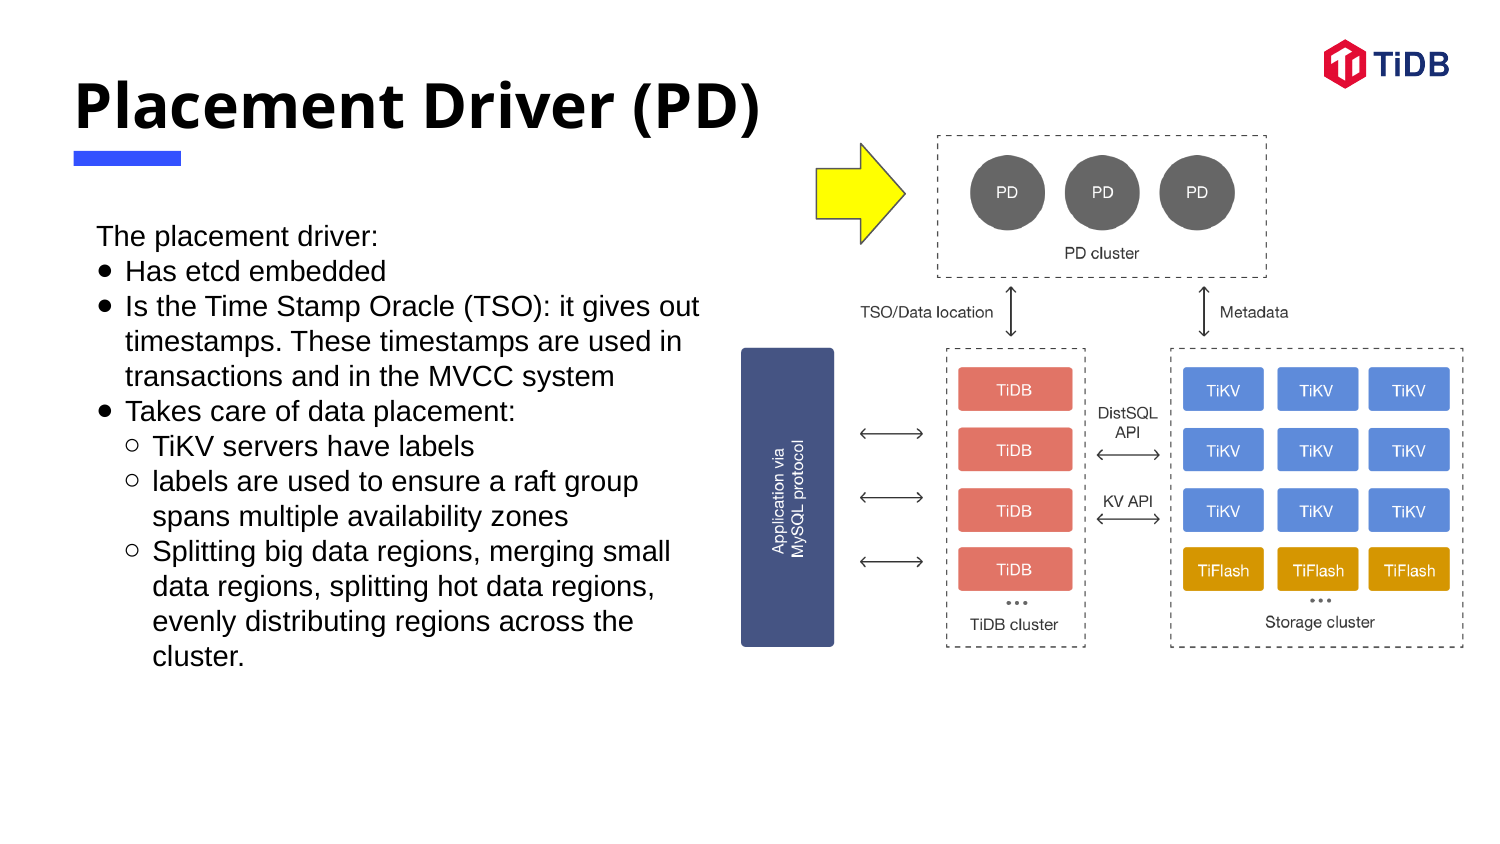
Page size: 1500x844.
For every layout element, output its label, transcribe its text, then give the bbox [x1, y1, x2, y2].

text_box Placement Driver (PD) [58, 50, 1152, 144]
picture [1324, 39, 1449, 89]
text_box [73, 150, 181, 166]
text_box [816, 143, 906, 245]
text_box The placement driver: Has etcd embedded Is the Time Stamp Oracle (TSO): it gives out timestamps. These timestamps are used in transactions and in the MVCC system Takes care of data placement: TiKV servers have labels labels are used to ensure a raft group spans multiple availability zones Splitting big data regions, merging small data regions, splitting hot data regions, evenly distributing regions across the cluster. [81, 202, 725, 687]
picture [701, 104, 1483, 678]
